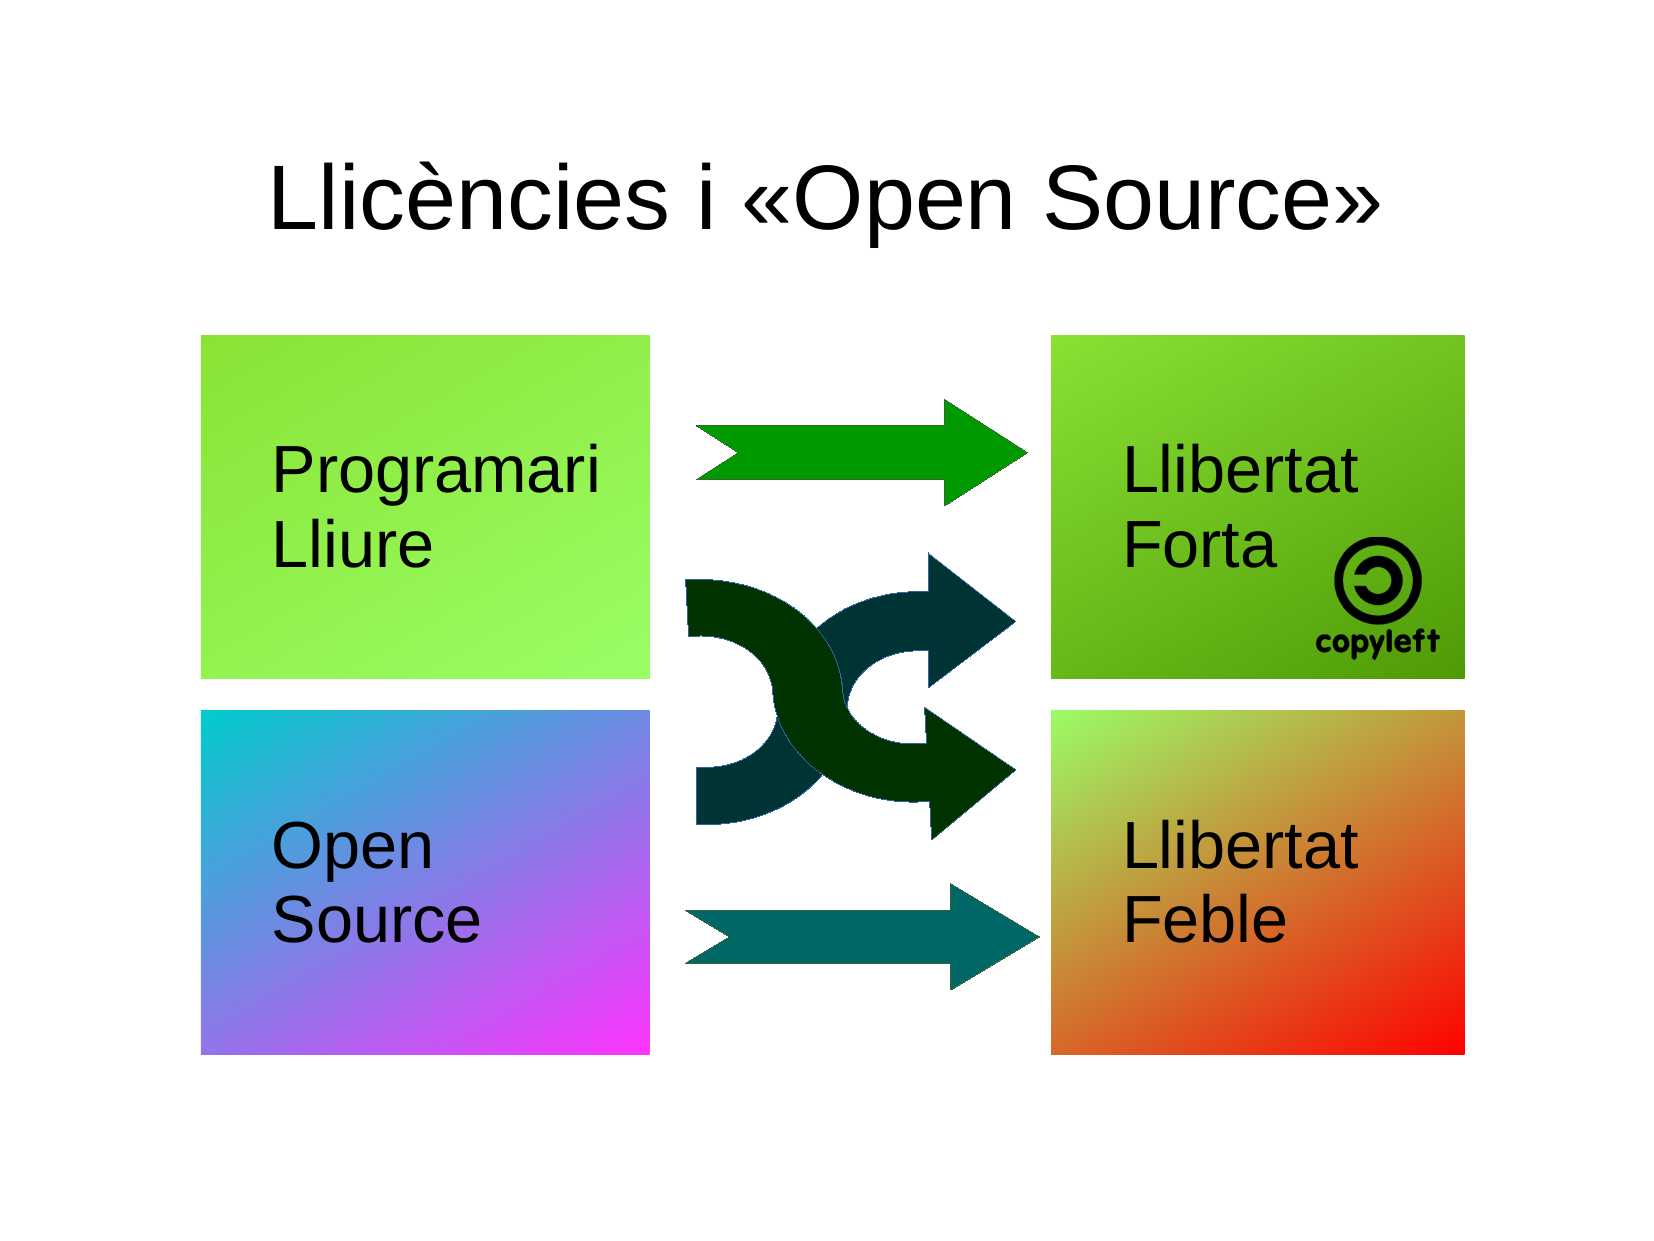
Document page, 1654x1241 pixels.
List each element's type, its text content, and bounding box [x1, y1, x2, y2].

text_box [685, 883, 1040, 990]
picture [1311, 531, 1443, 664]
text_box [685, 552, 1016, 840]
list Llibertat Feble [1051, 710, 1465, 1055]
text_box [696, 399, 1028, 506]
list Open Source [200, 710, 650, 1055]
list Programari Lliure [200, 335, 650, 679]
title Llicències i «Open Source» [82, 94, 1571, 302]
list Llibertat Forta [1051, 335, 1465, 679]
